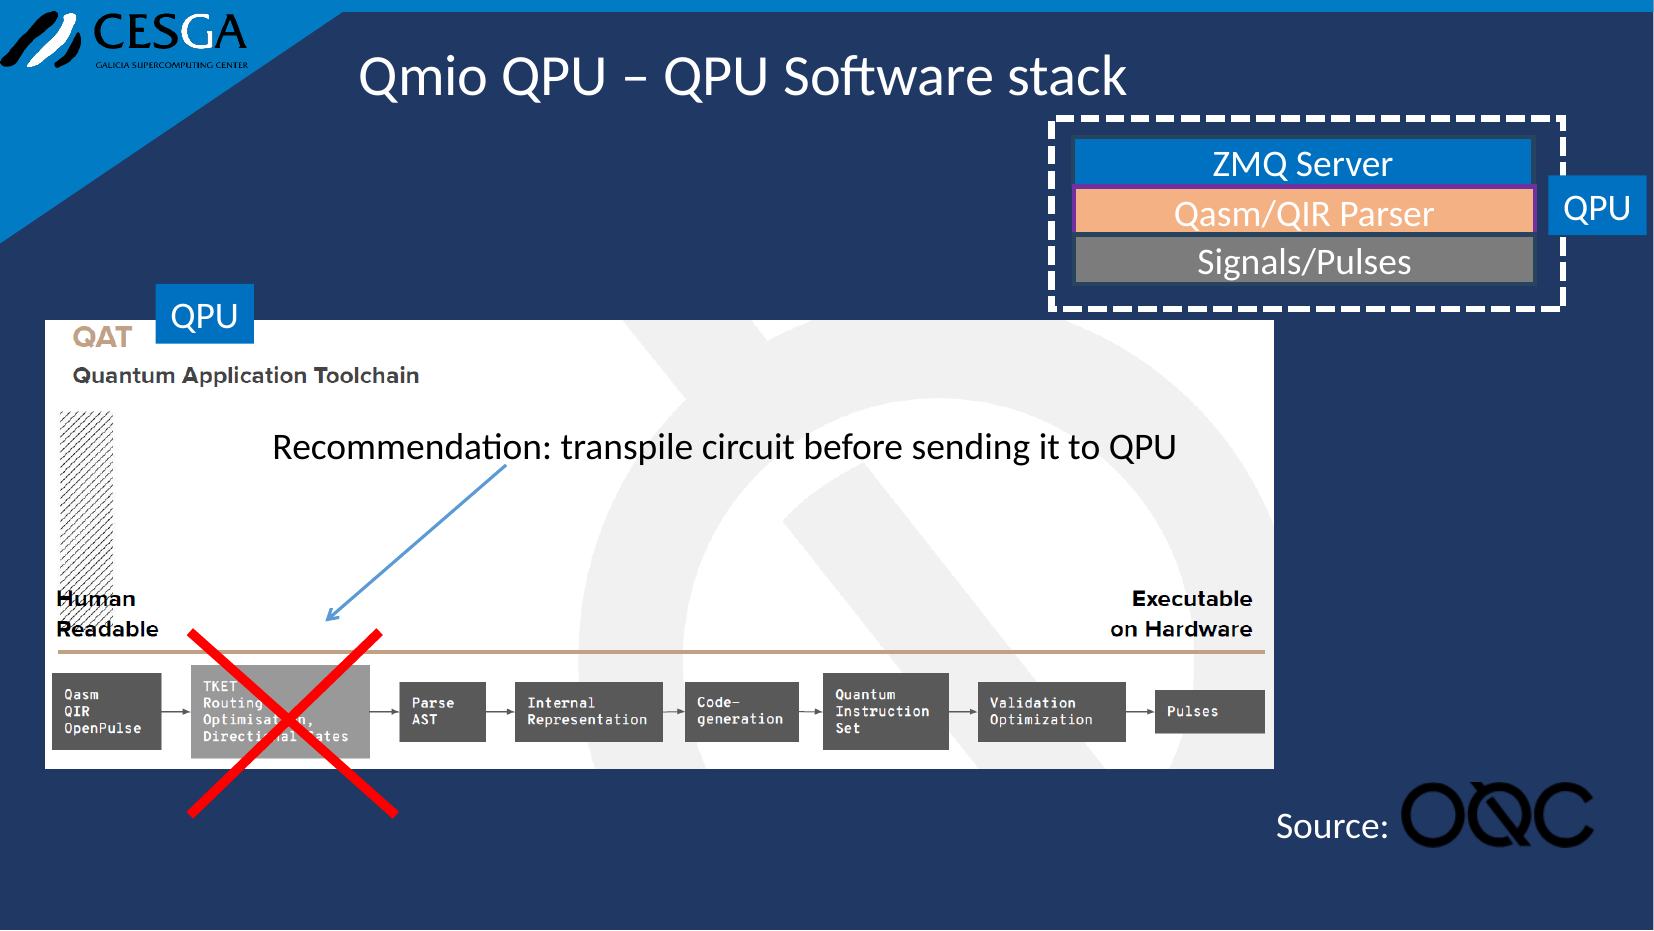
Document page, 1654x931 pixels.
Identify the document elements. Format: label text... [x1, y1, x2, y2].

text_box Qmio QPU – QPU Software stack [344, 29, 1143, 115]
picture [246, 727, 335, 769]
text_box Recommendation: transpile circuit before sending it to QPU [257, 414, 1194, 475]
text_box Source: [1261, 793, 1414, 854]
text_box QPU [1548, 175, 1647, 236]
text_box Signals/Pulses [1074, 234, 1535, 284]
picture [45, 320, 1274, 769]
picture [1401, 782, 1595, 848]
text_box QPU [155, 283, 254, 344]
text_box ZMQ Server [1072, 137, 1534, 187]
text_box Qasm/QIR Parser [1074, 186, 1535, 234]
